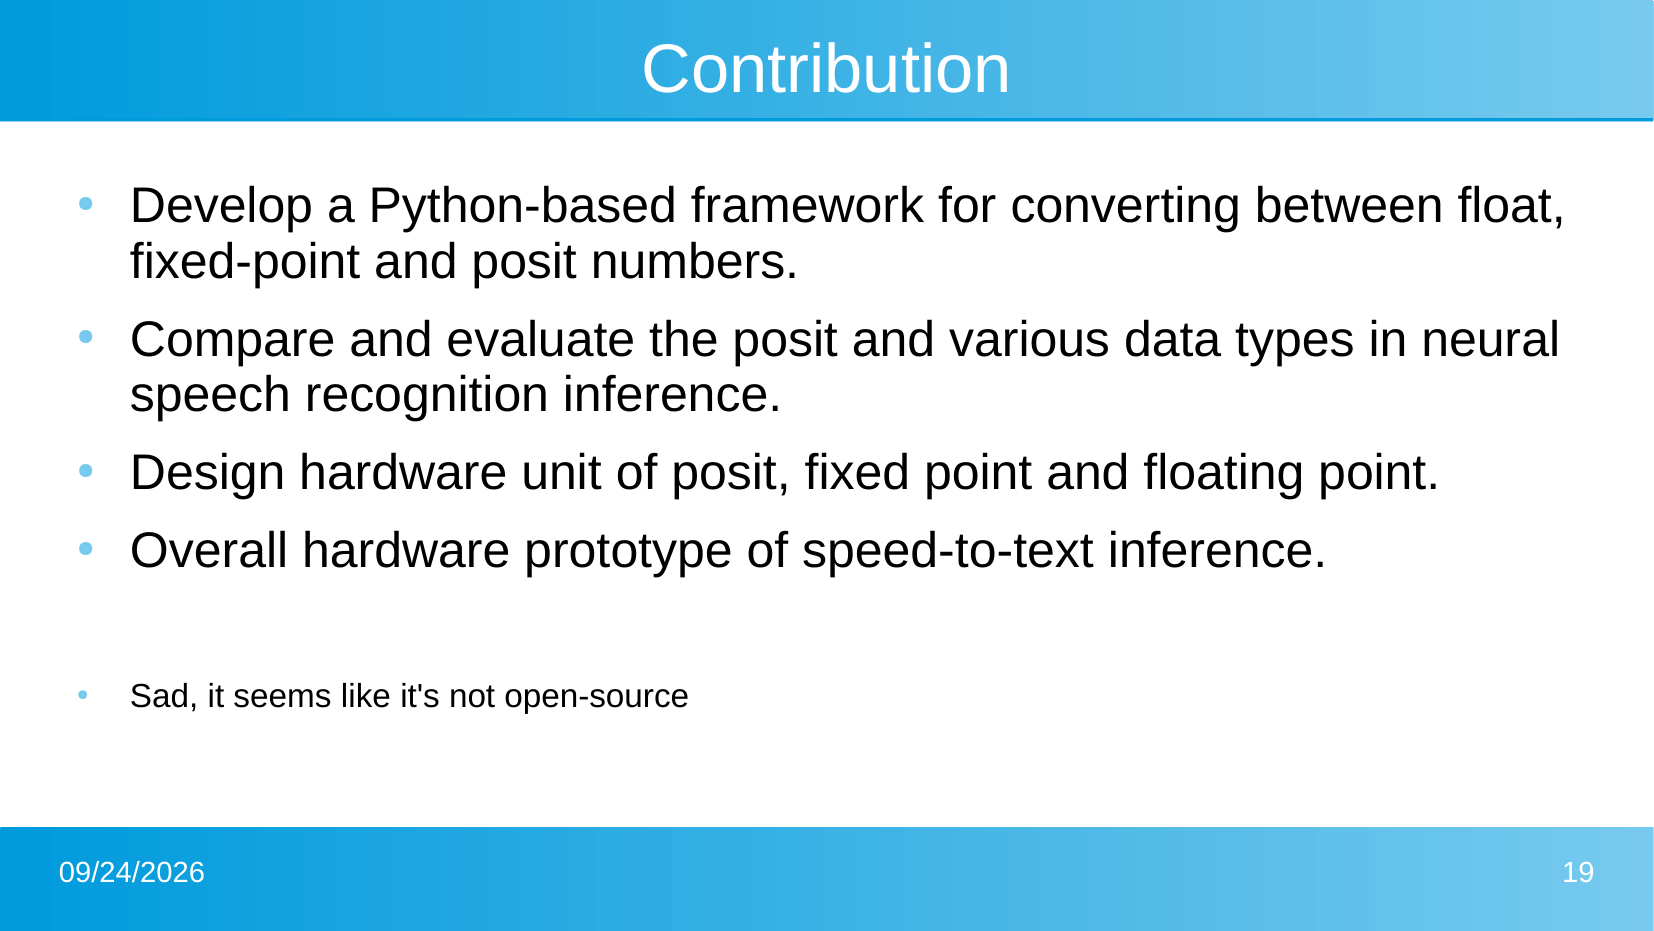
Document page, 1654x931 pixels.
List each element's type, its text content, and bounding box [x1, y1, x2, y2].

title Contribution [59, 29, 1595, 108]
list Develop a Python-based framework for converting between float, fixed-point and posit numbers. Compare and evaluate the posit and various data types in neural speech recognition inference. Design hardware unit of posit, fixed point and floating point. Overall hardware prototype of speed-to-text inference. Sad, it seems like it's not open-source [59, 177, 1595, 768]
